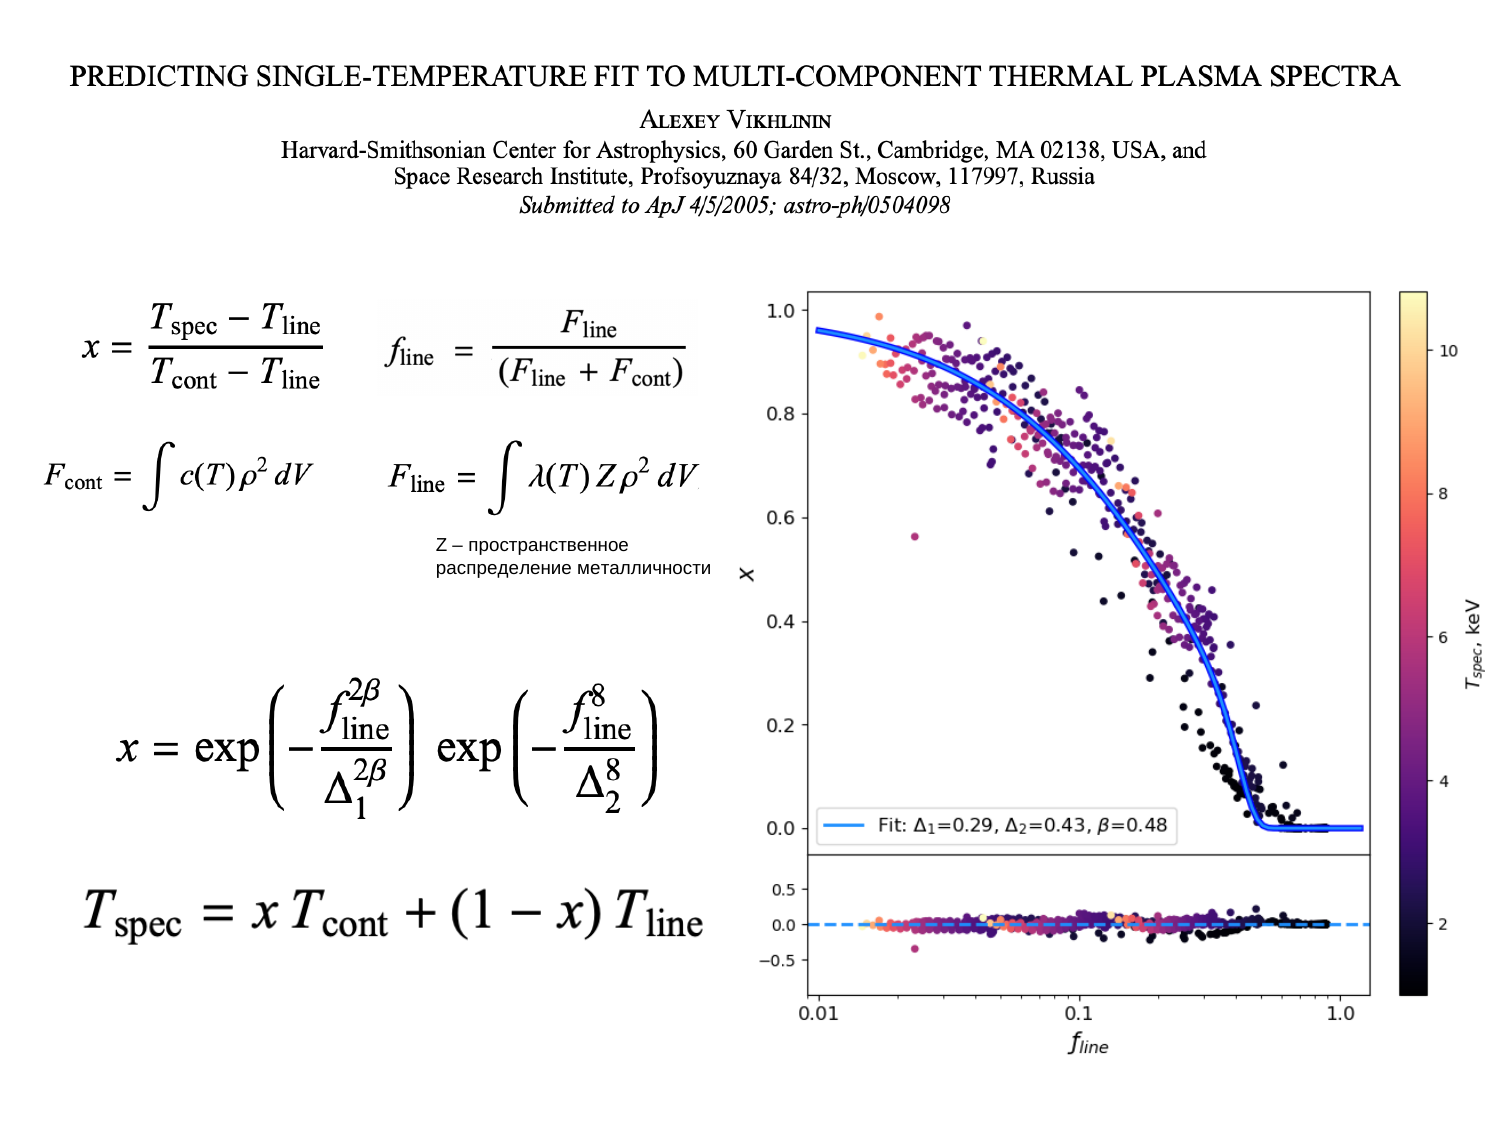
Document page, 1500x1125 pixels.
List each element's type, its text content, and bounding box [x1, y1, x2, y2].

picture [36, 280, 1500, 1068]
picture [24, 36, 1476, 243]
picture [377, 299, 698, 396]
picture [68, 288, 327, 405]
text_box Z – пространственное распределение металличности [404, 534, 725, 601]
picture [88, 655, 689, 849]
picture [69, 862, 707, 951]
